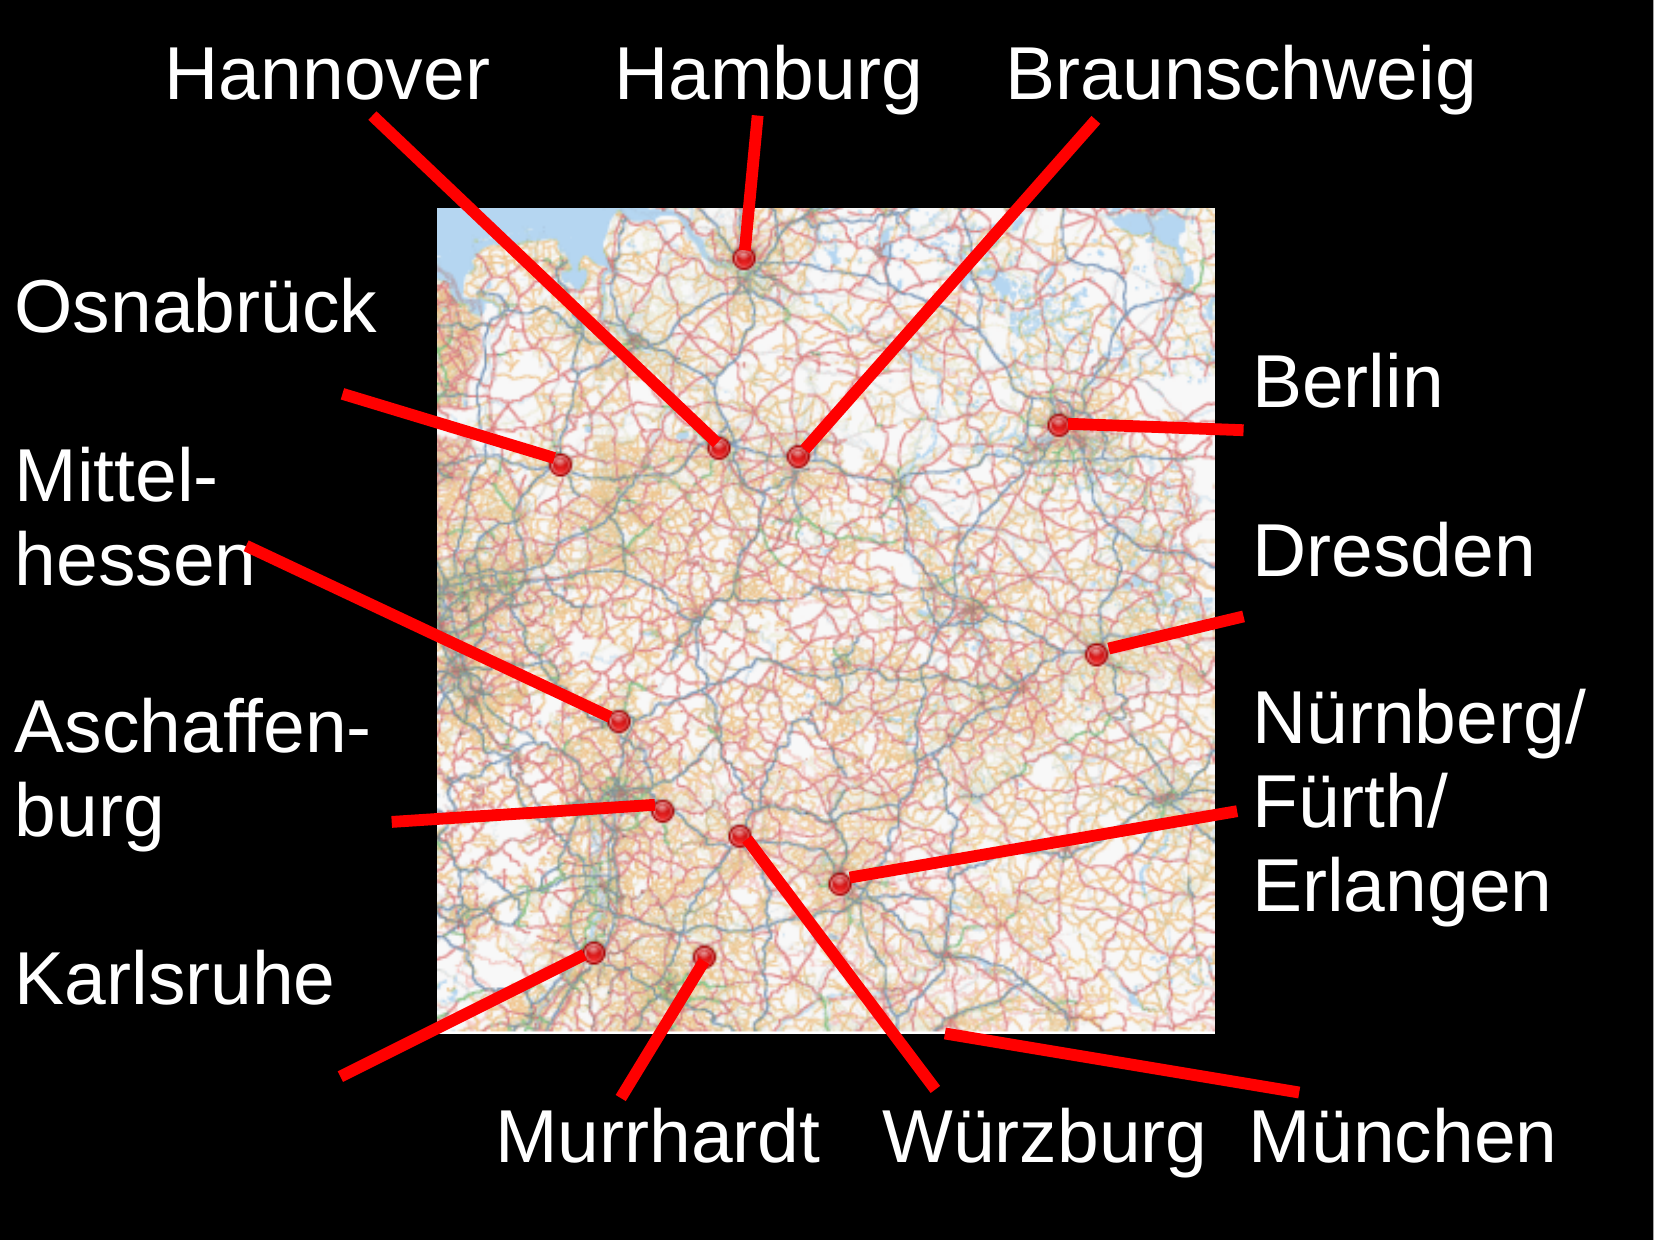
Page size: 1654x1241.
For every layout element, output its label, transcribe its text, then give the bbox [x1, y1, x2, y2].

text_box Osnabrück Mittel-hessen Aschaffen-burg Karlsruhe [0, 257, 451, 1241]
text_box Murrhardt Würzburg München [480, 1087, 1576, 1196]
text_box Hannover Hamburg Braunschweig [149, 24, 1654, 132]
picture [437, 208, 1215, 1034]
text_box Berlin Dresden Nürnberg/ Fürth/ Erlangen [1237, 332, 1654, 1241]
